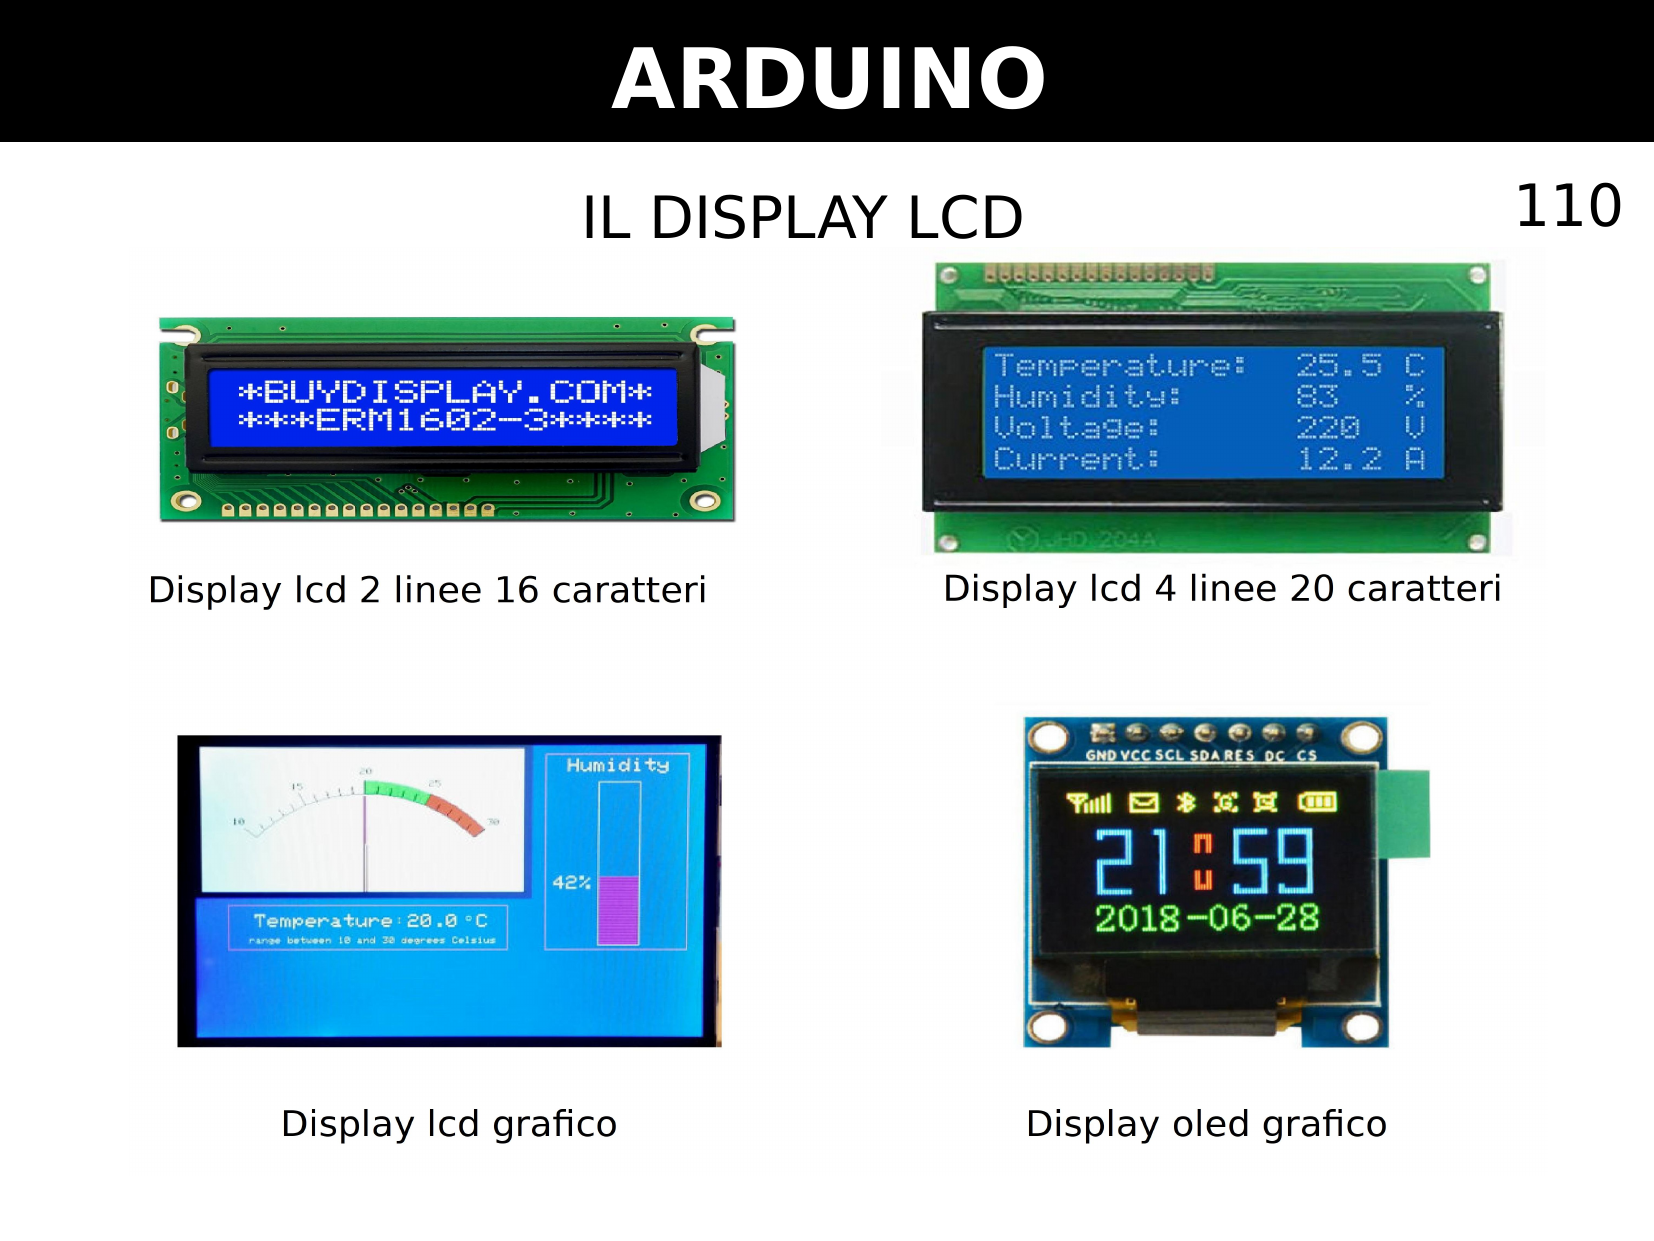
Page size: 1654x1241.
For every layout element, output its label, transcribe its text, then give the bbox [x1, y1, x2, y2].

picture [129, 247, 1548, 1176]
text_box ARDUINO [596, 23, 1063, 136]
text_box IL DISPLAY LCD [566, 177, 1117, 247]
text_box 110 [1498, 165, 1640, 249]
text_box [0, 0, 1654, 142]
